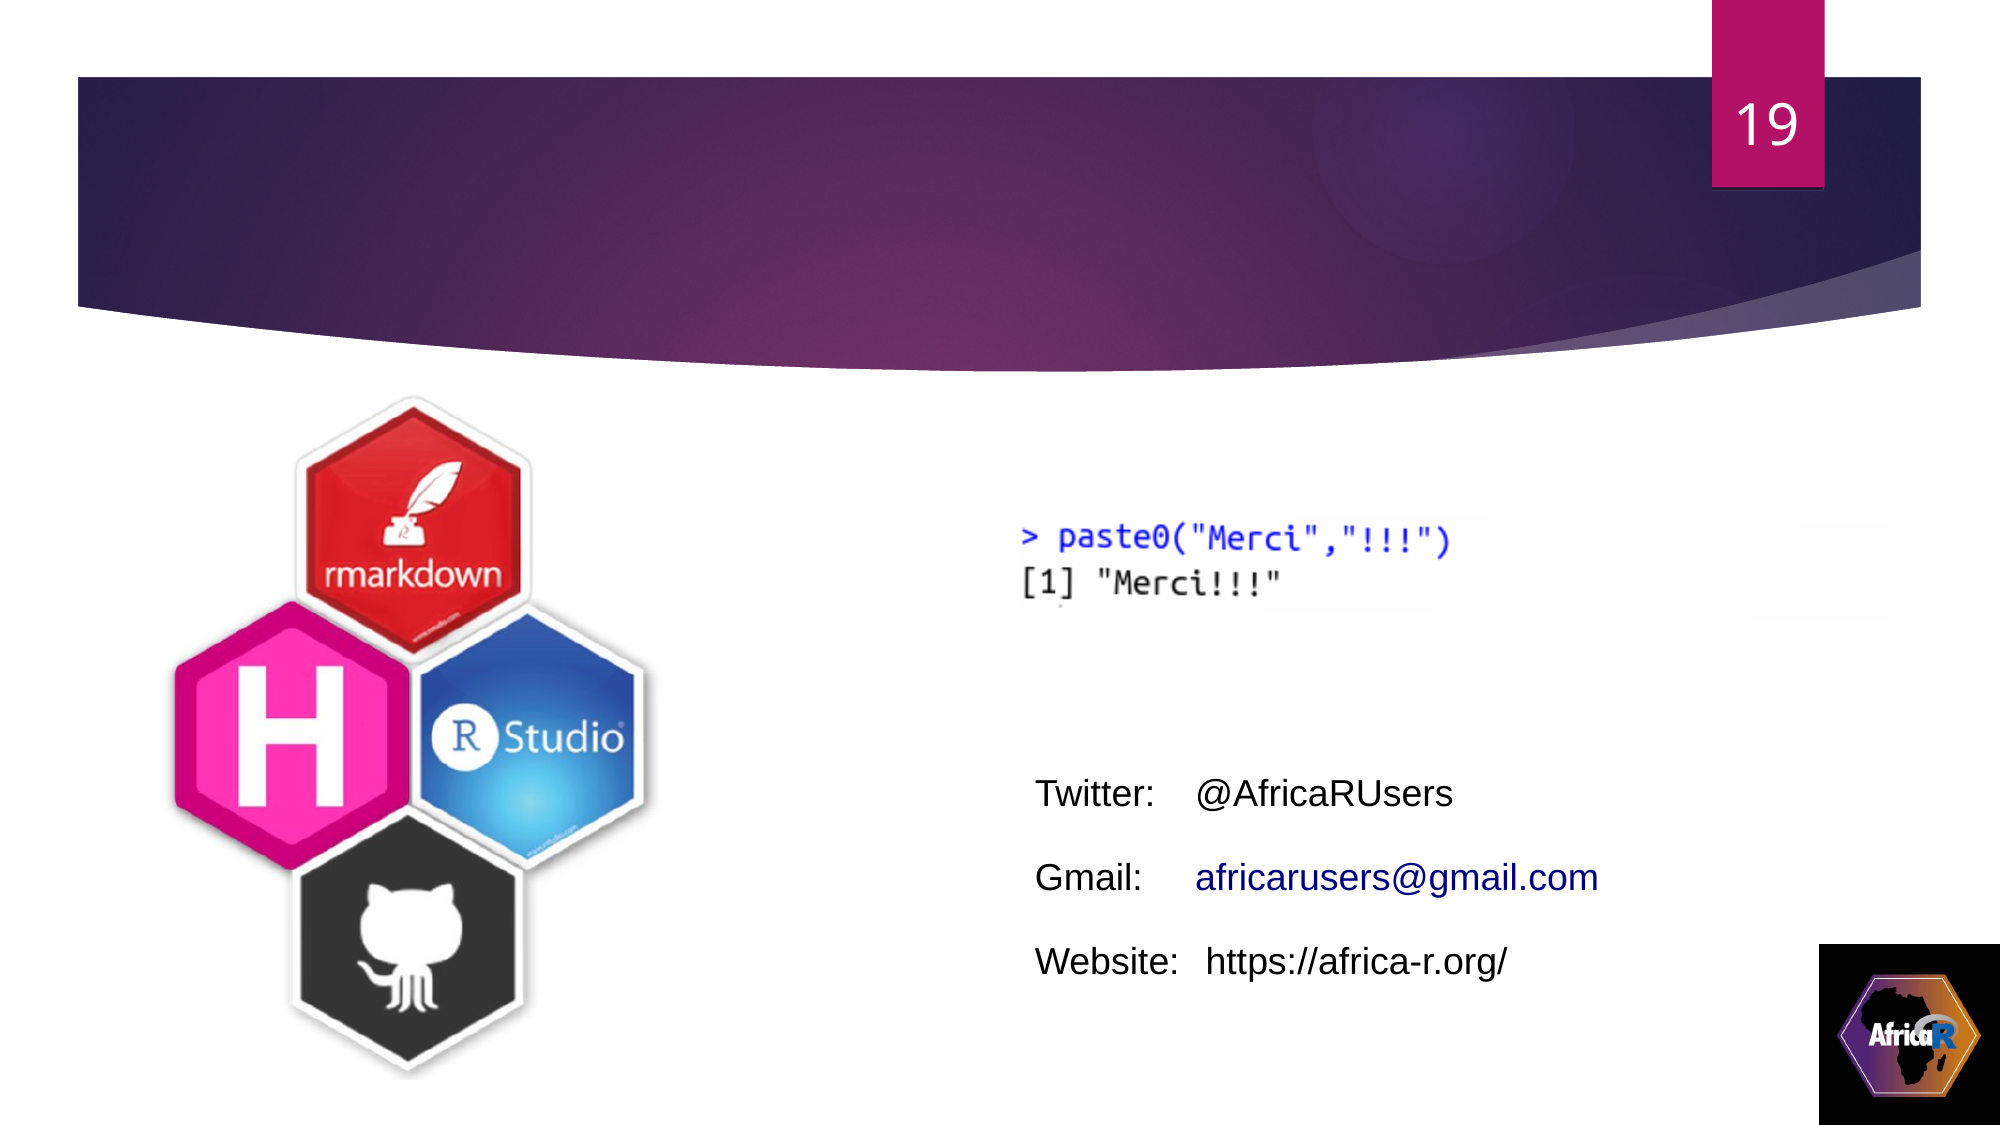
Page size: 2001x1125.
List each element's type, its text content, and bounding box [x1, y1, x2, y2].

picture [1819, 944, 2000, 1125]
picture [79, 78, 1920, 371]
picture [1020, 510, 1888, 621]
text_box Twitter: @AfricaRUsers Gmail: africarusers@gmail.com Website: https://africa-r.org/ [1020, 765, 1741, 957]
picture [71, 387, 764, 1080]
